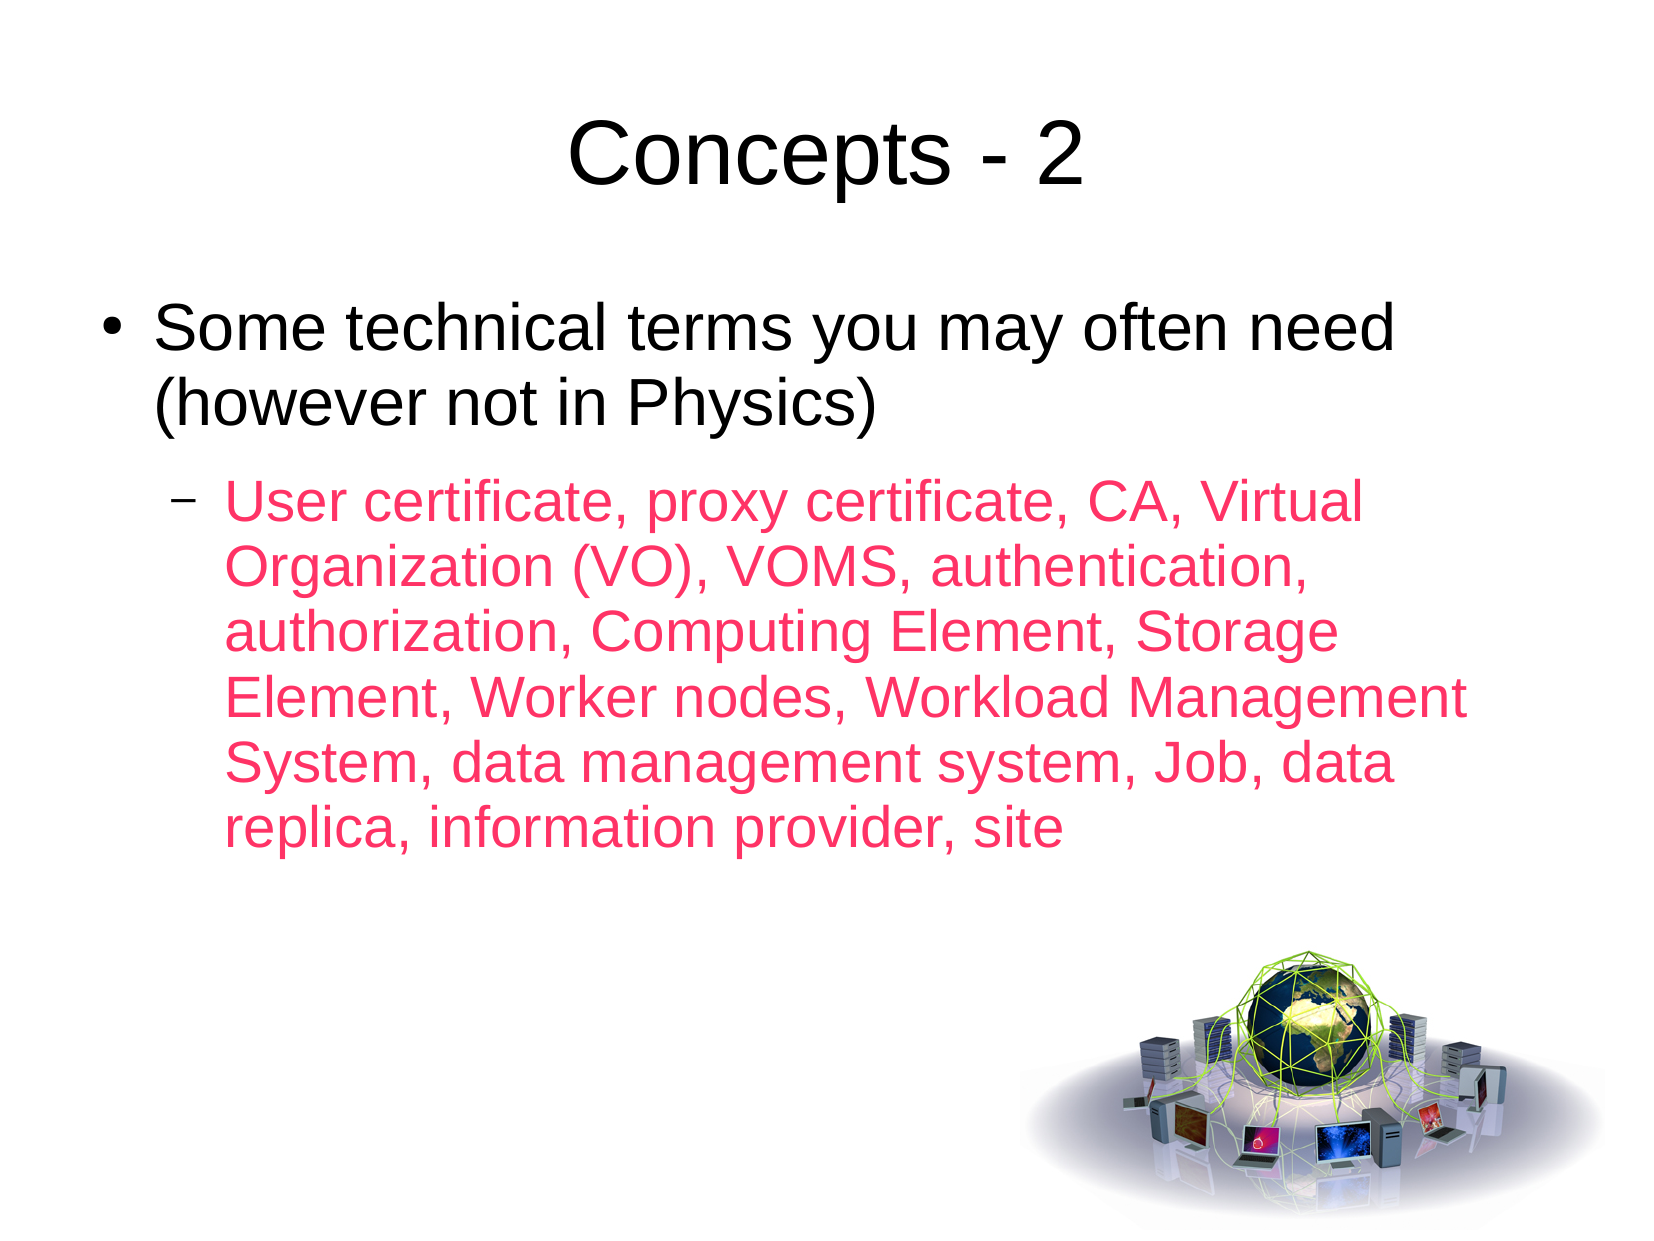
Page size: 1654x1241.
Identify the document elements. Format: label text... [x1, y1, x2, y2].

list Some technical terms you may often need (however not in Physics) User certificate, proxy certificate, CA, Virtual Organization (VO), VOMS, authentication, authorization, Computing Element, Storage Element, Worker nodes, Workload Management System, data management system, Job, data replica, information provider, site [82, 290, 1571, 1010]
picture [1020, 944, 1605, 1230]
title Concepts - 2 [82, 49, 1571, 257]
